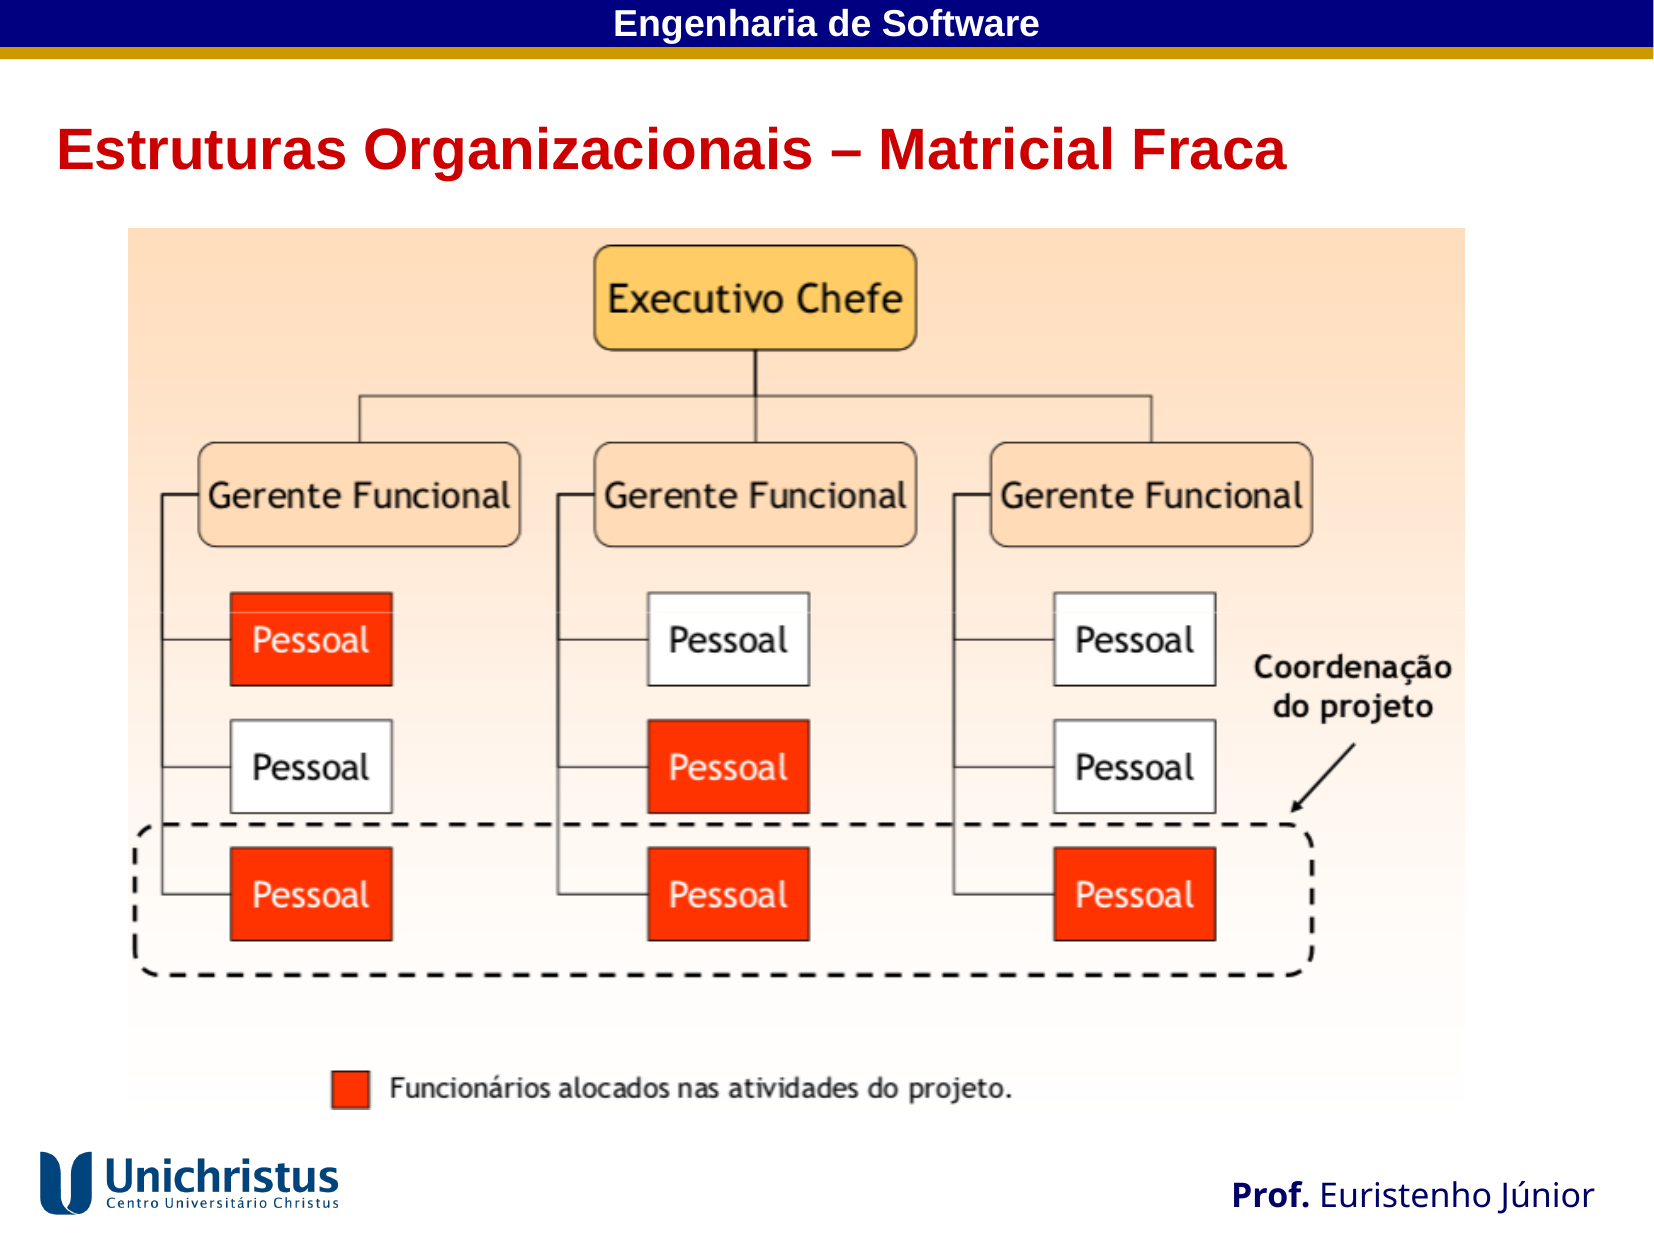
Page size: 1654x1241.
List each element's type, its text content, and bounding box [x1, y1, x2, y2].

text_box [0, 47, 1654, 60]
picture [35, 1148, 343, 1217]
picture [128, 228, 1465, 1110]
text_box Estruturas Organizacionais – Matricial Fraca [41, 109, 1636, 254]
text_box Prof. Euristenho Júnior [1216, 1163, 1654, 1224]
text_box Engenharia de Software [0, 0, 1654, 47]
